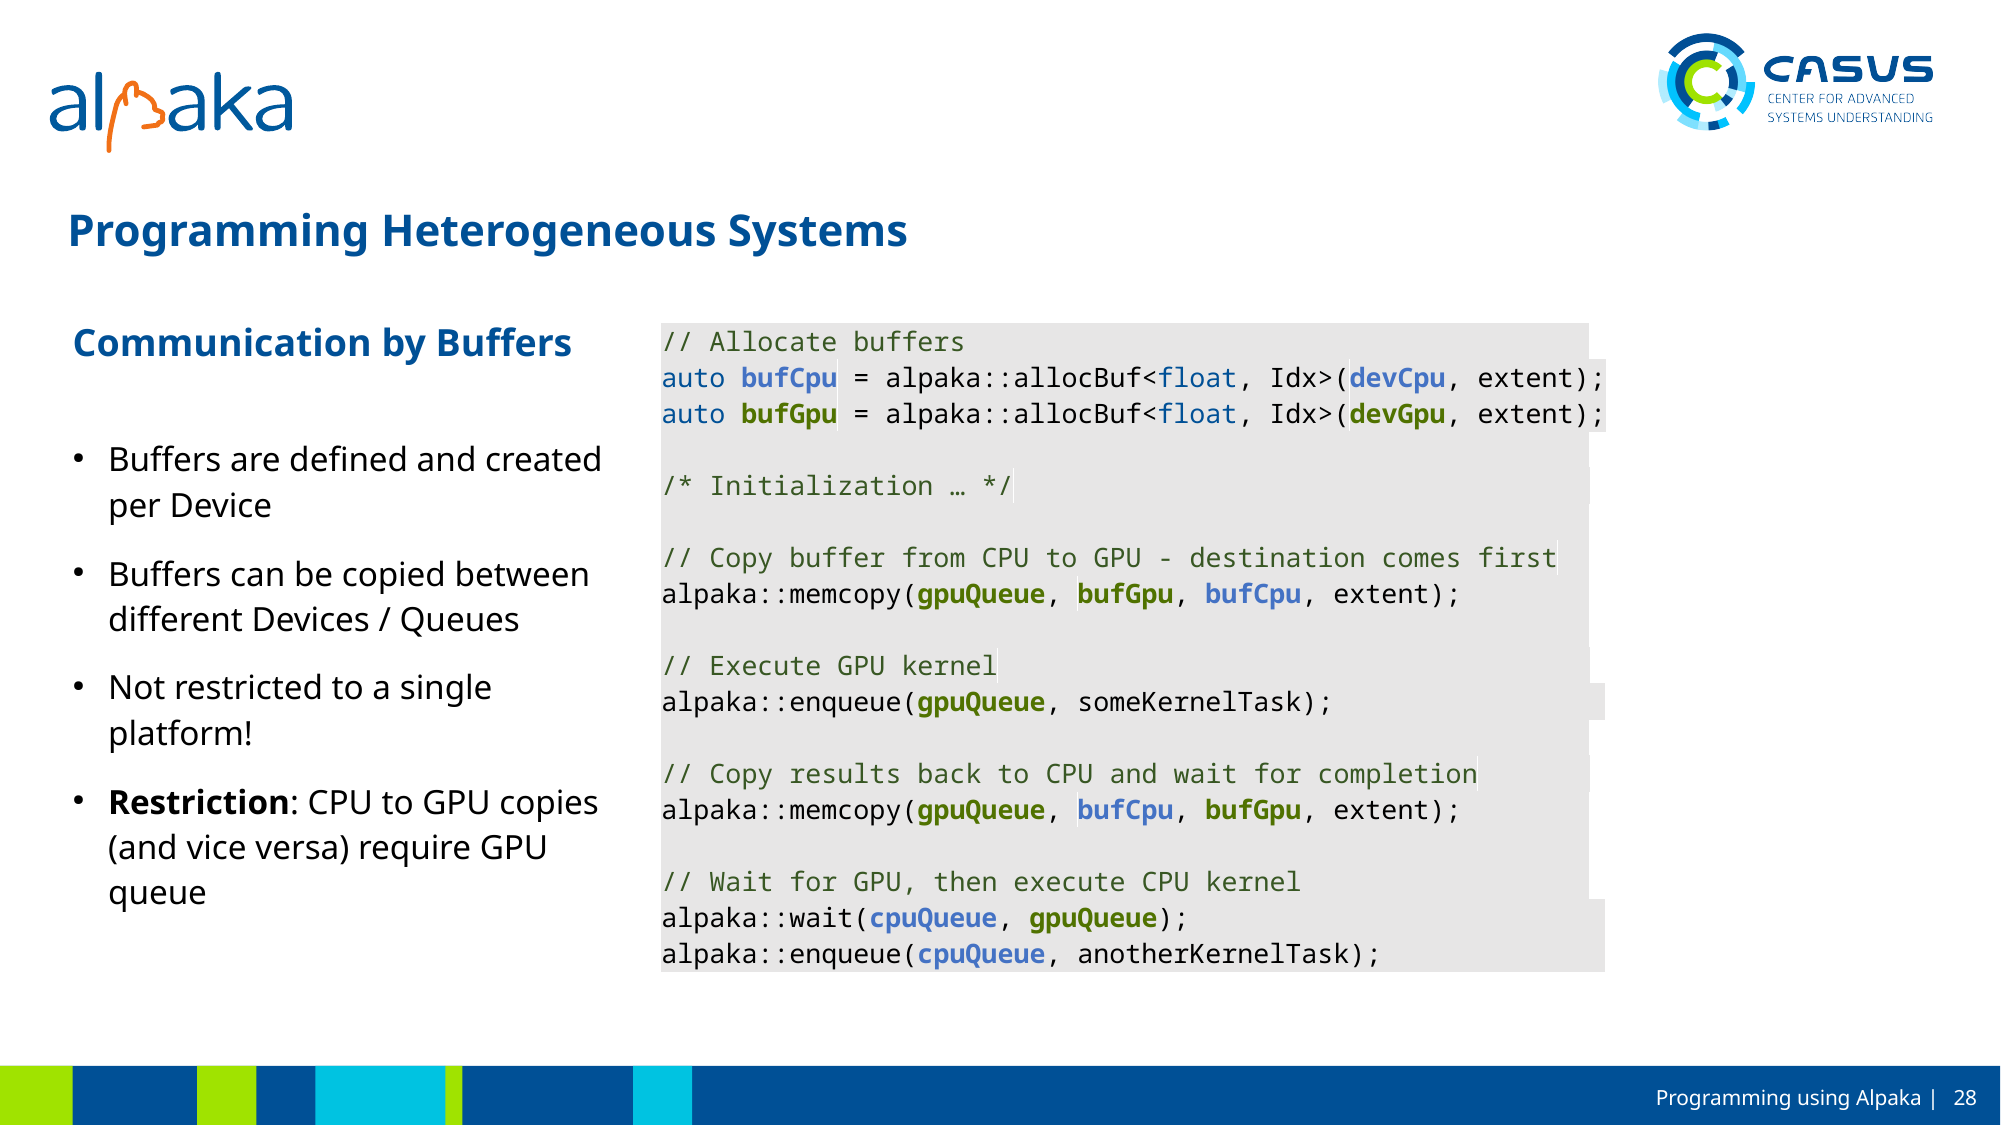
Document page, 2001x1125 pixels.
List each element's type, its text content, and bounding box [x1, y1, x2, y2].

picture [1658, 33, 1933, 131]
picture [49, 70, 293, 154]
list // Allocate buffers auto bufCpu = alpaka::allocBuf<float, Idx>(devCpu, extent); auto bufGpu = alpaka::allocBuf<float, Idx>(devGpu, extent); /* Initialization … */ // Copy buffer from CPU to GPU - destination comes first alpaka::memcopy(gpuQueue, bufGpu, bufCpu, extent); // Execute GPU kernel alpaka::enqueue(gpuQueue, someKernelTask); // Copy results back to CPU and wait for completion alpaka::memcopy(gpuQueue, bufCpu, bufGpu, extent); // Wait for GPU, then execute CPU kernel alpaka::wait(cpuQueue, gpuQueue); alpaka::enqueue(cpuQueue, anotherKernelTask); [661, 316, 1621, 979]
list Communication by Buffers Buffers are defined and created per Device Buffers can be copied between different Devices / Queues Not restricted to a single platform! Restriction: CPU to GPU copies (and vice versa) require GPU queue [72, 316, 626, 979]
title Programming Heterogeneous Systems [55, 195, 1603, 264]
